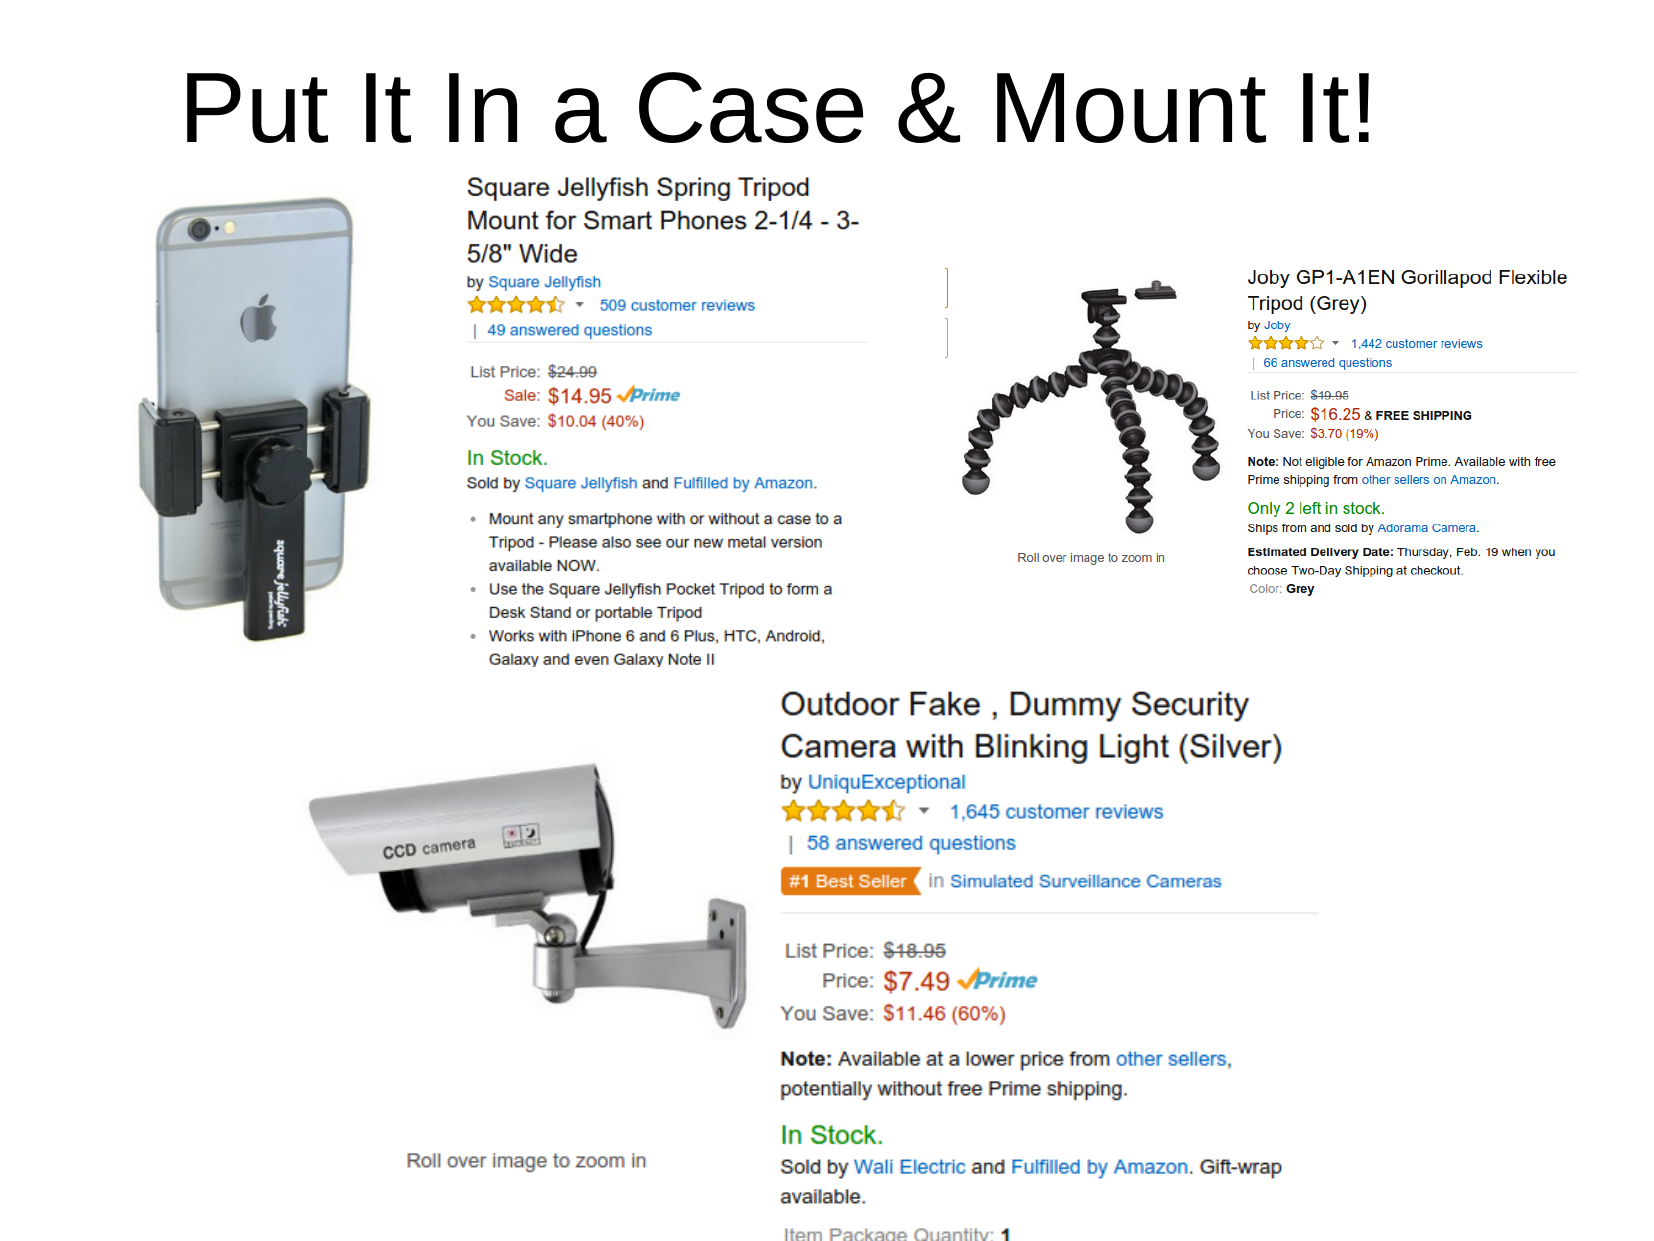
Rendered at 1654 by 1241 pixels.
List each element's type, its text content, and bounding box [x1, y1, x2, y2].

text_box Put It In a Case & Mount It! [165, 45, 1394, 172]
picture [945, 250, 1585, 601]
picture [105, 164, 1319, 1241]
